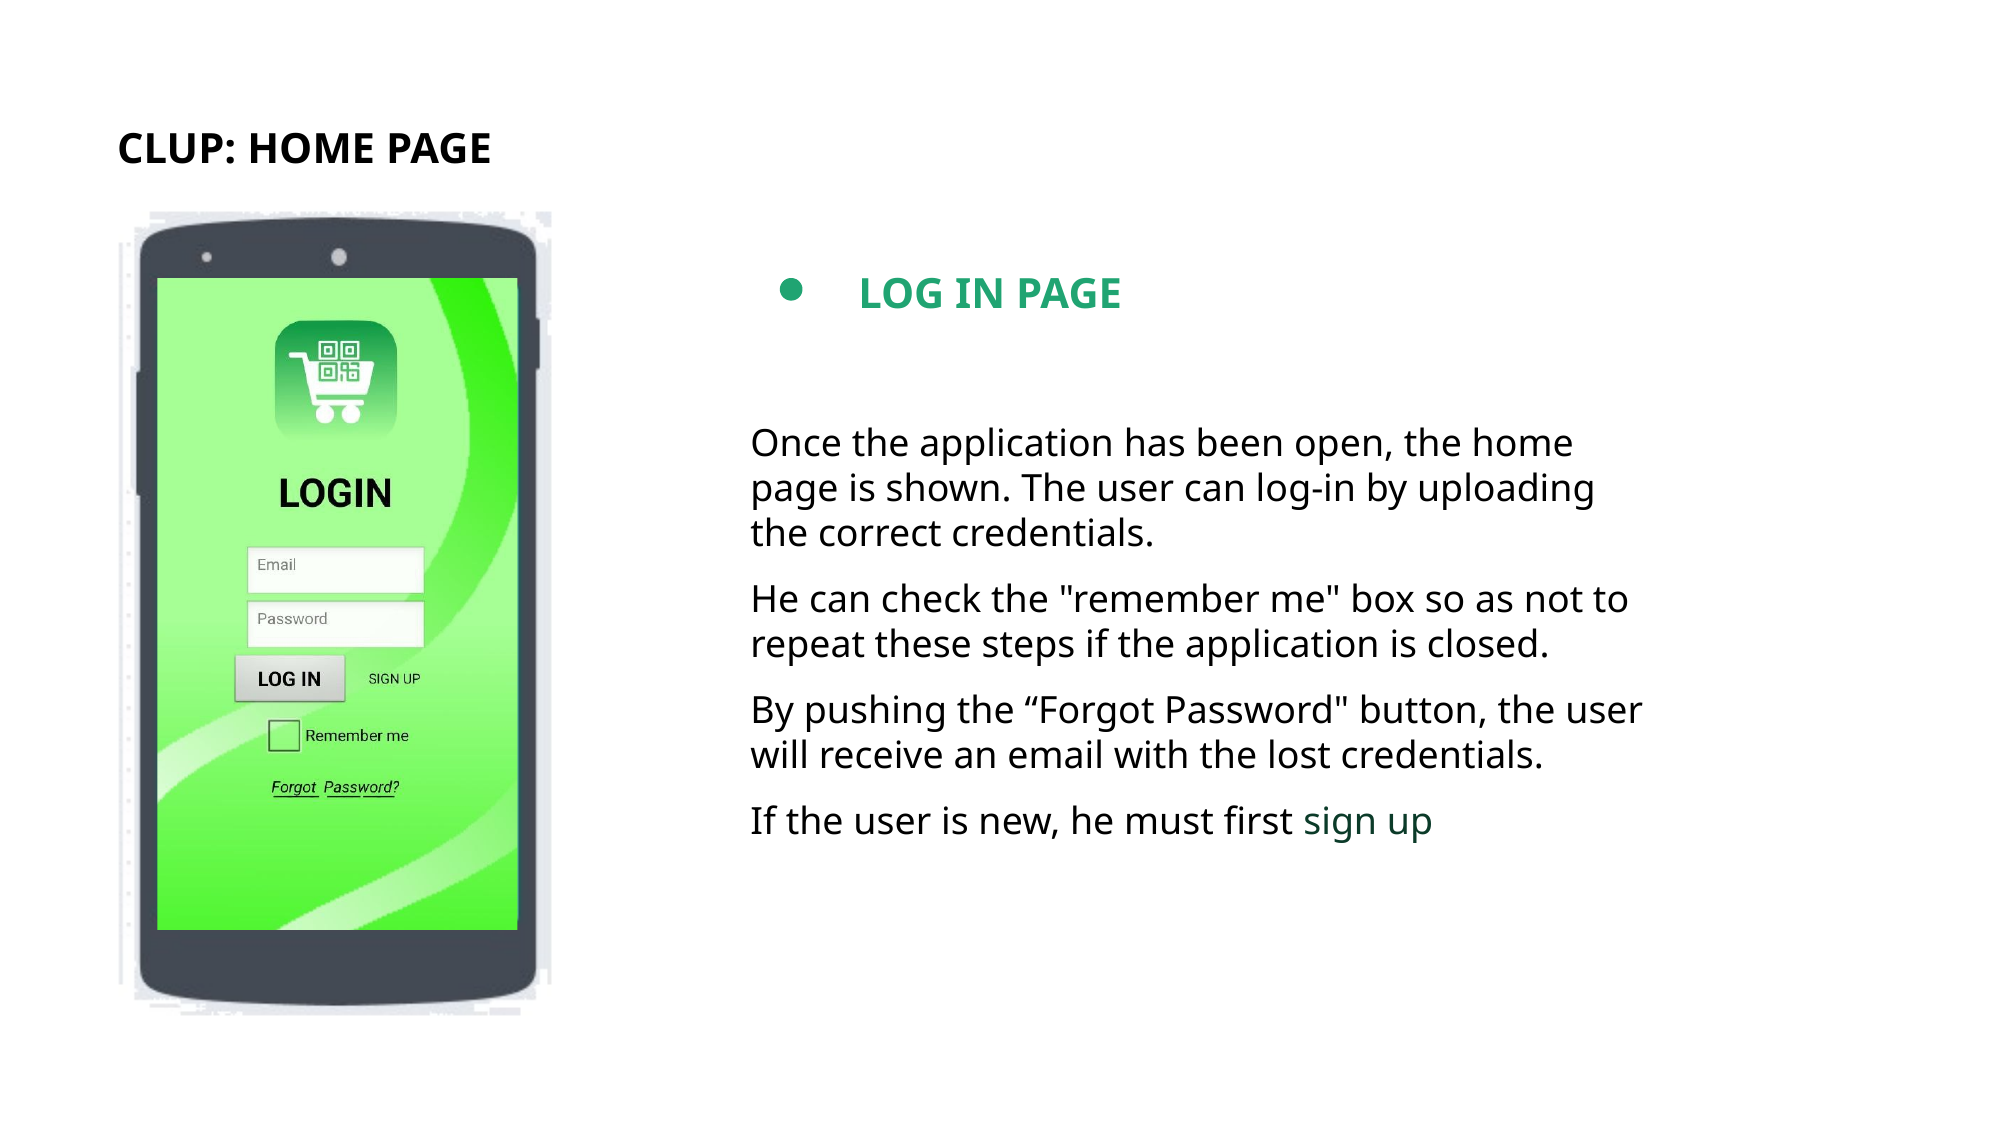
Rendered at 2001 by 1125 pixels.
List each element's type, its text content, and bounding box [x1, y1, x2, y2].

picture [83, 181, 593, 1047]
text_box Once the application has been open, the home page is shown. The user can log-in by uploading the correct credentials. He can check the "remember me" box so as not to repeat these steps if the application is closed. By pushing the “Forgot Password" button, the user will receive an email with the lost credentials. If the user is new, he must first sign up [735, 411, 1673, 818]
text_box LOG IN PAGE [843, 264, 1198, 315]
title CLUP: HOME PAGE [102, 118, 1056, 230]
text_box [779, 278, 803, 301]
